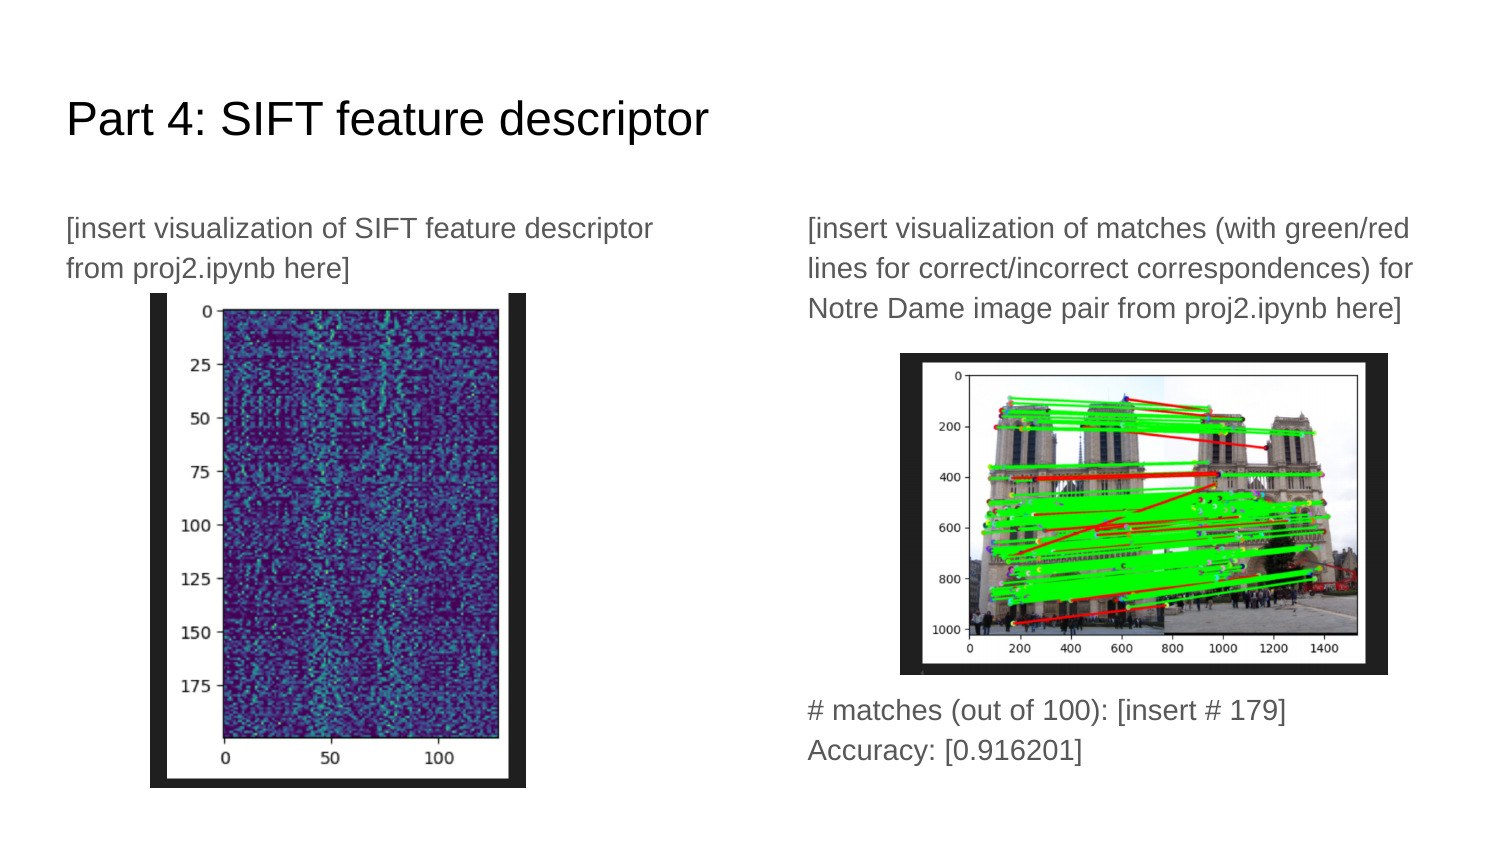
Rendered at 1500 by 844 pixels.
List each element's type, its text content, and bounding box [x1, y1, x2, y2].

list [insert visualization of matches (with green/red lines for correct/incorrect correspondences) for Notre Dame image pair from proj2.ipynb here] # matches (out of 100): [insert # 179] Accuracy: [0.916201] [792, 189, 1449, 750]
picture [900, 353, 1388, 676]
list [insert visualization of SIFT feature descriptor from proj2.ipynb here] [51, 189, 708, 750]
title Part 4: SIFT feature descriptor [51, 72, 1449, 167]
picture [150, 293, 526, 788]
